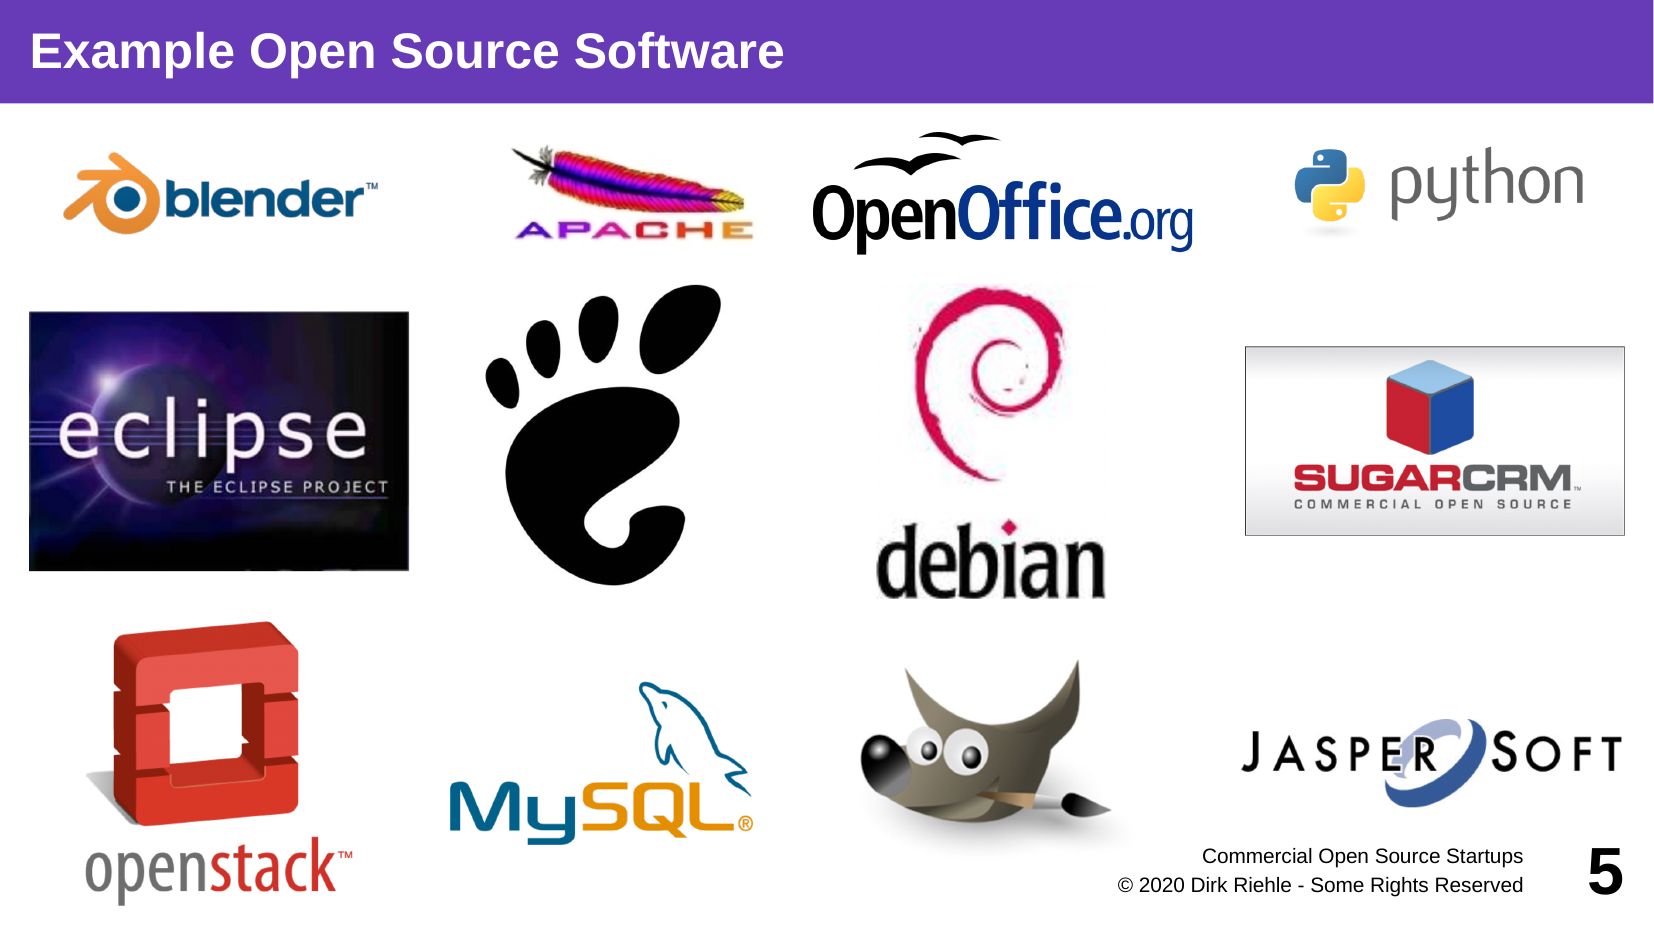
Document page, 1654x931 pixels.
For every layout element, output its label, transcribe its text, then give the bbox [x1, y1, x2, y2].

title Example Open Source Software [0, 0, 1654, 104]
picture [29, 132, 1625, 906]
